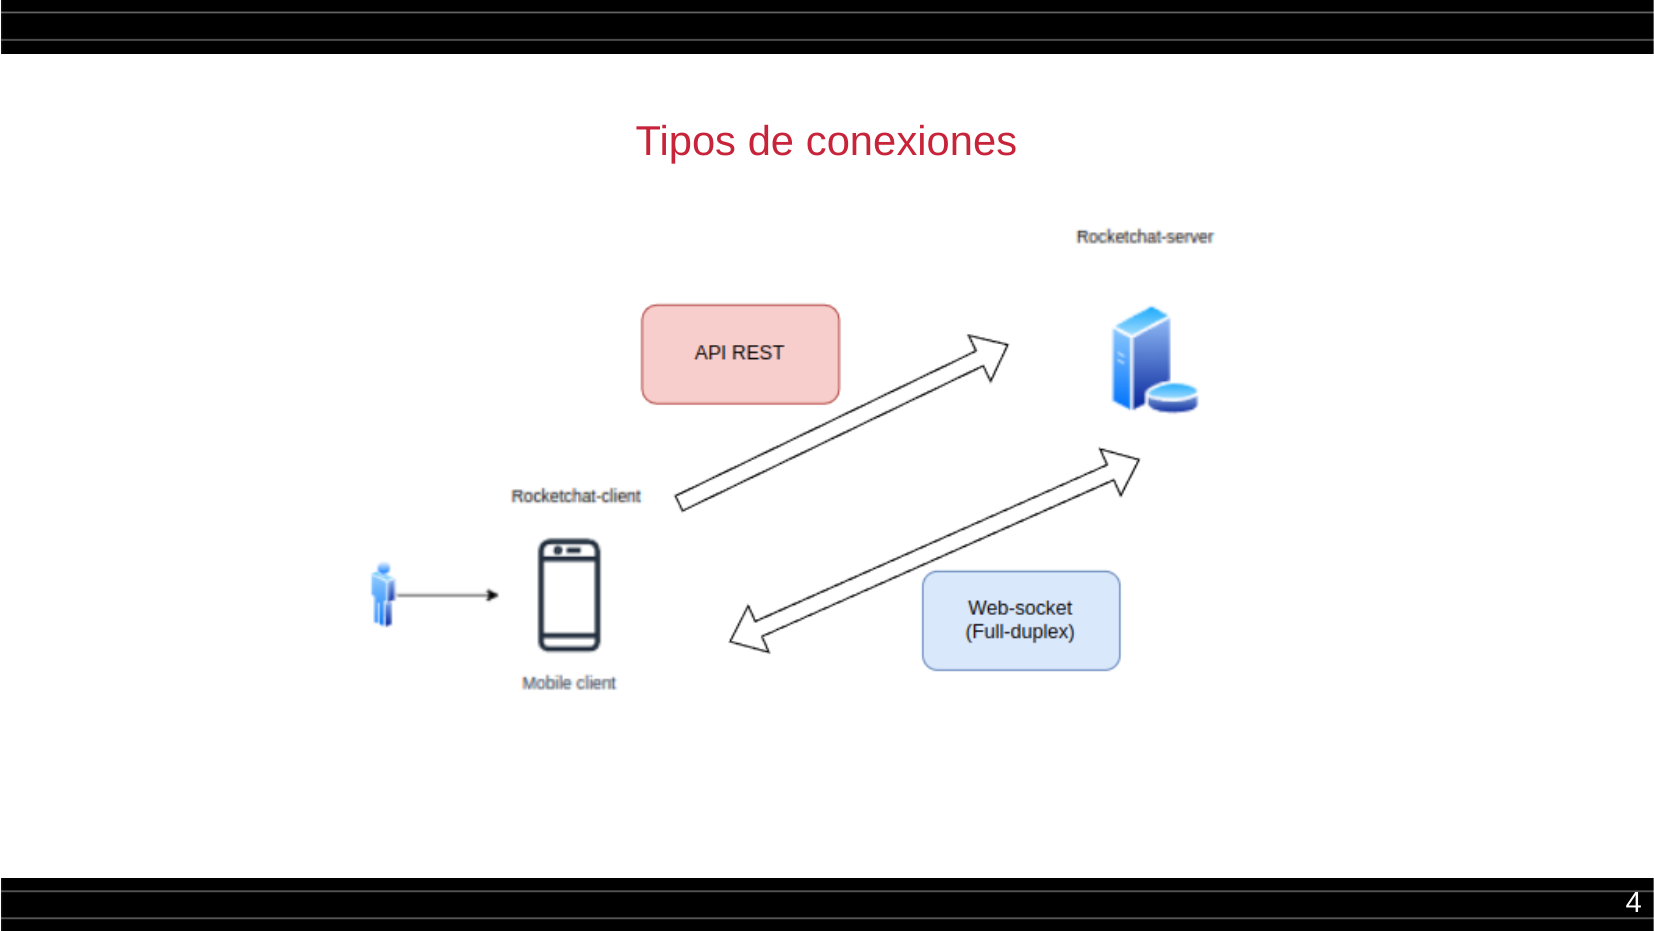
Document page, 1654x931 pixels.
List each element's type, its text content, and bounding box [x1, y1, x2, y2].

title Tipos de conexiones [82, 92, 1571, 189]
picture [319, 178, 1346, 759]
picture [1, 878, 1654, 931]
picture [1, 0, 1654, 54]
